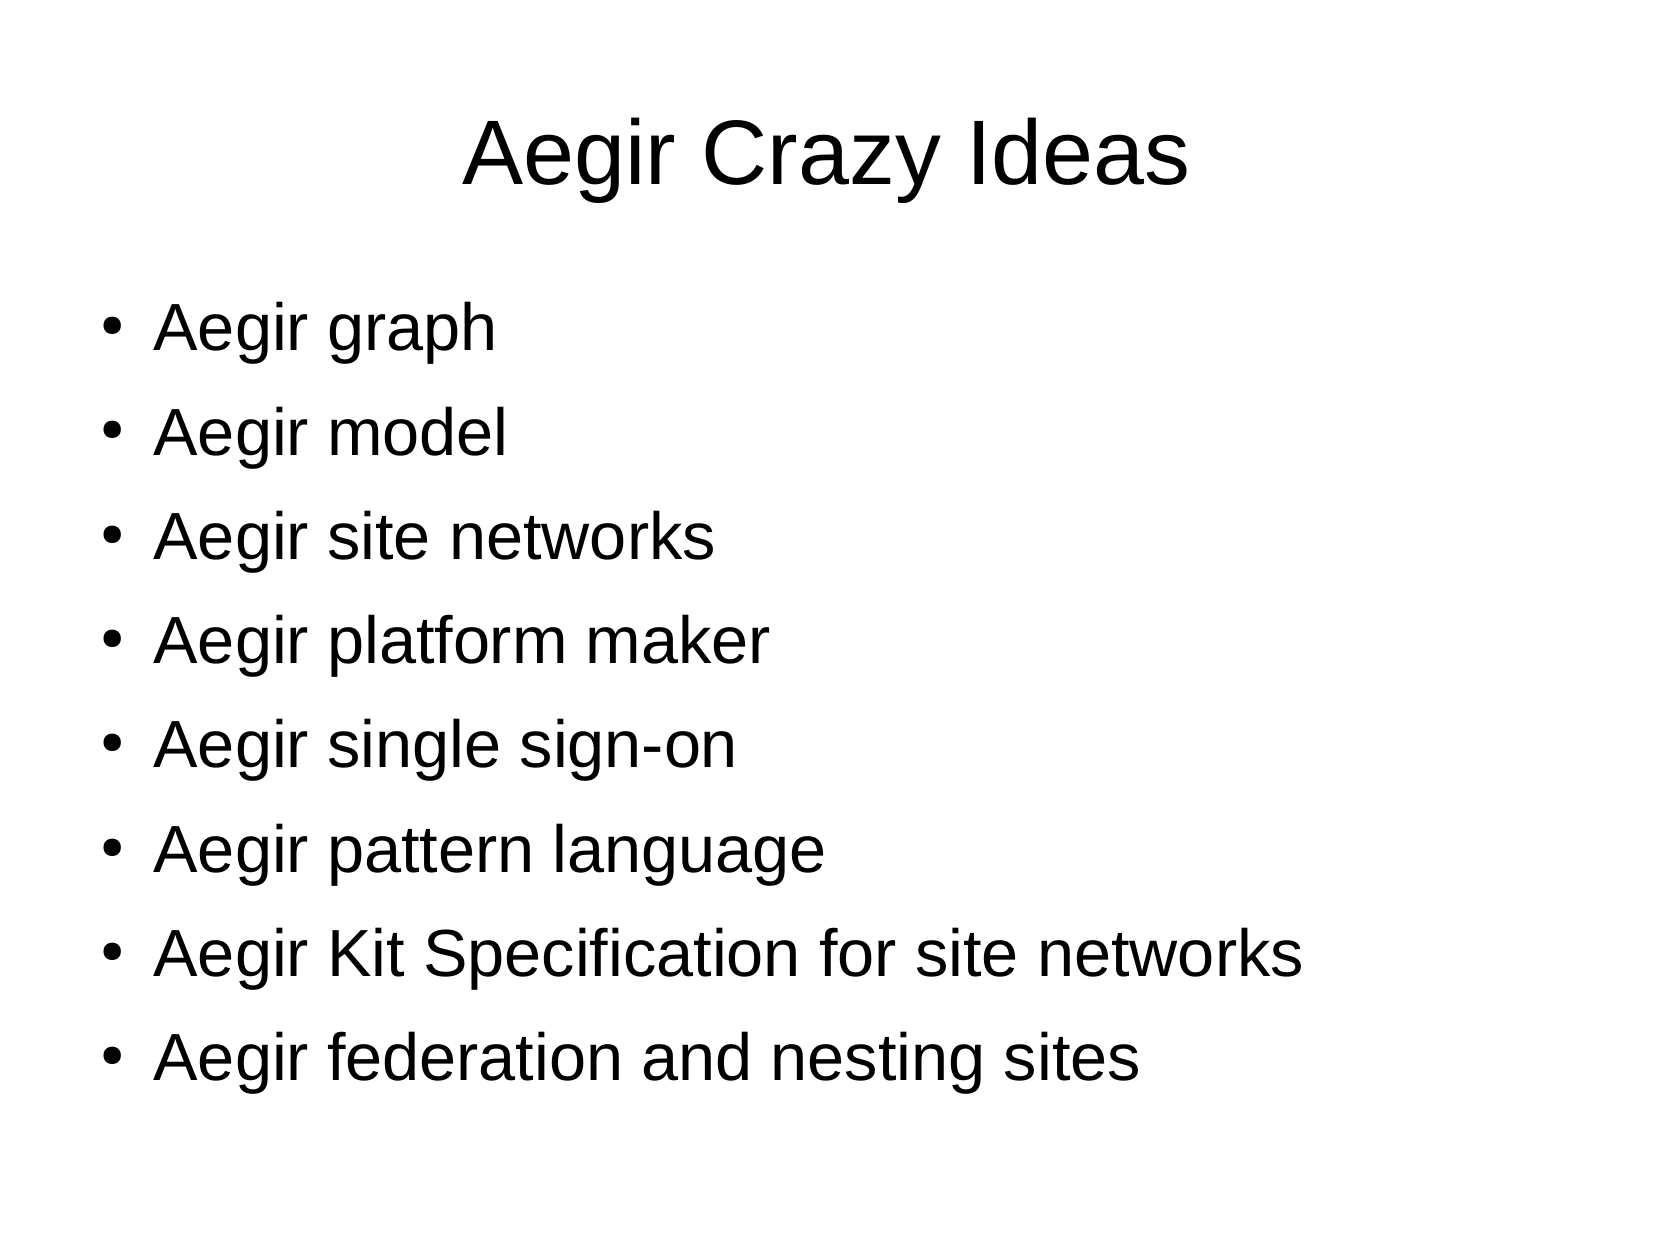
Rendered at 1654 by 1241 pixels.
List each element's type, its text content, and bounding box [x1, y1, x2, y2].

list Aegir graph Aegir model Aegir site networks Aegir platform maker Aegir single sign-on Aegir pattern language Aegir Kit Specification for site networks Aegir federation and nesting sites [82, 290, 1571, 1109]
title Aegir Crazy Ideas [82, 56, 1571, 250]
